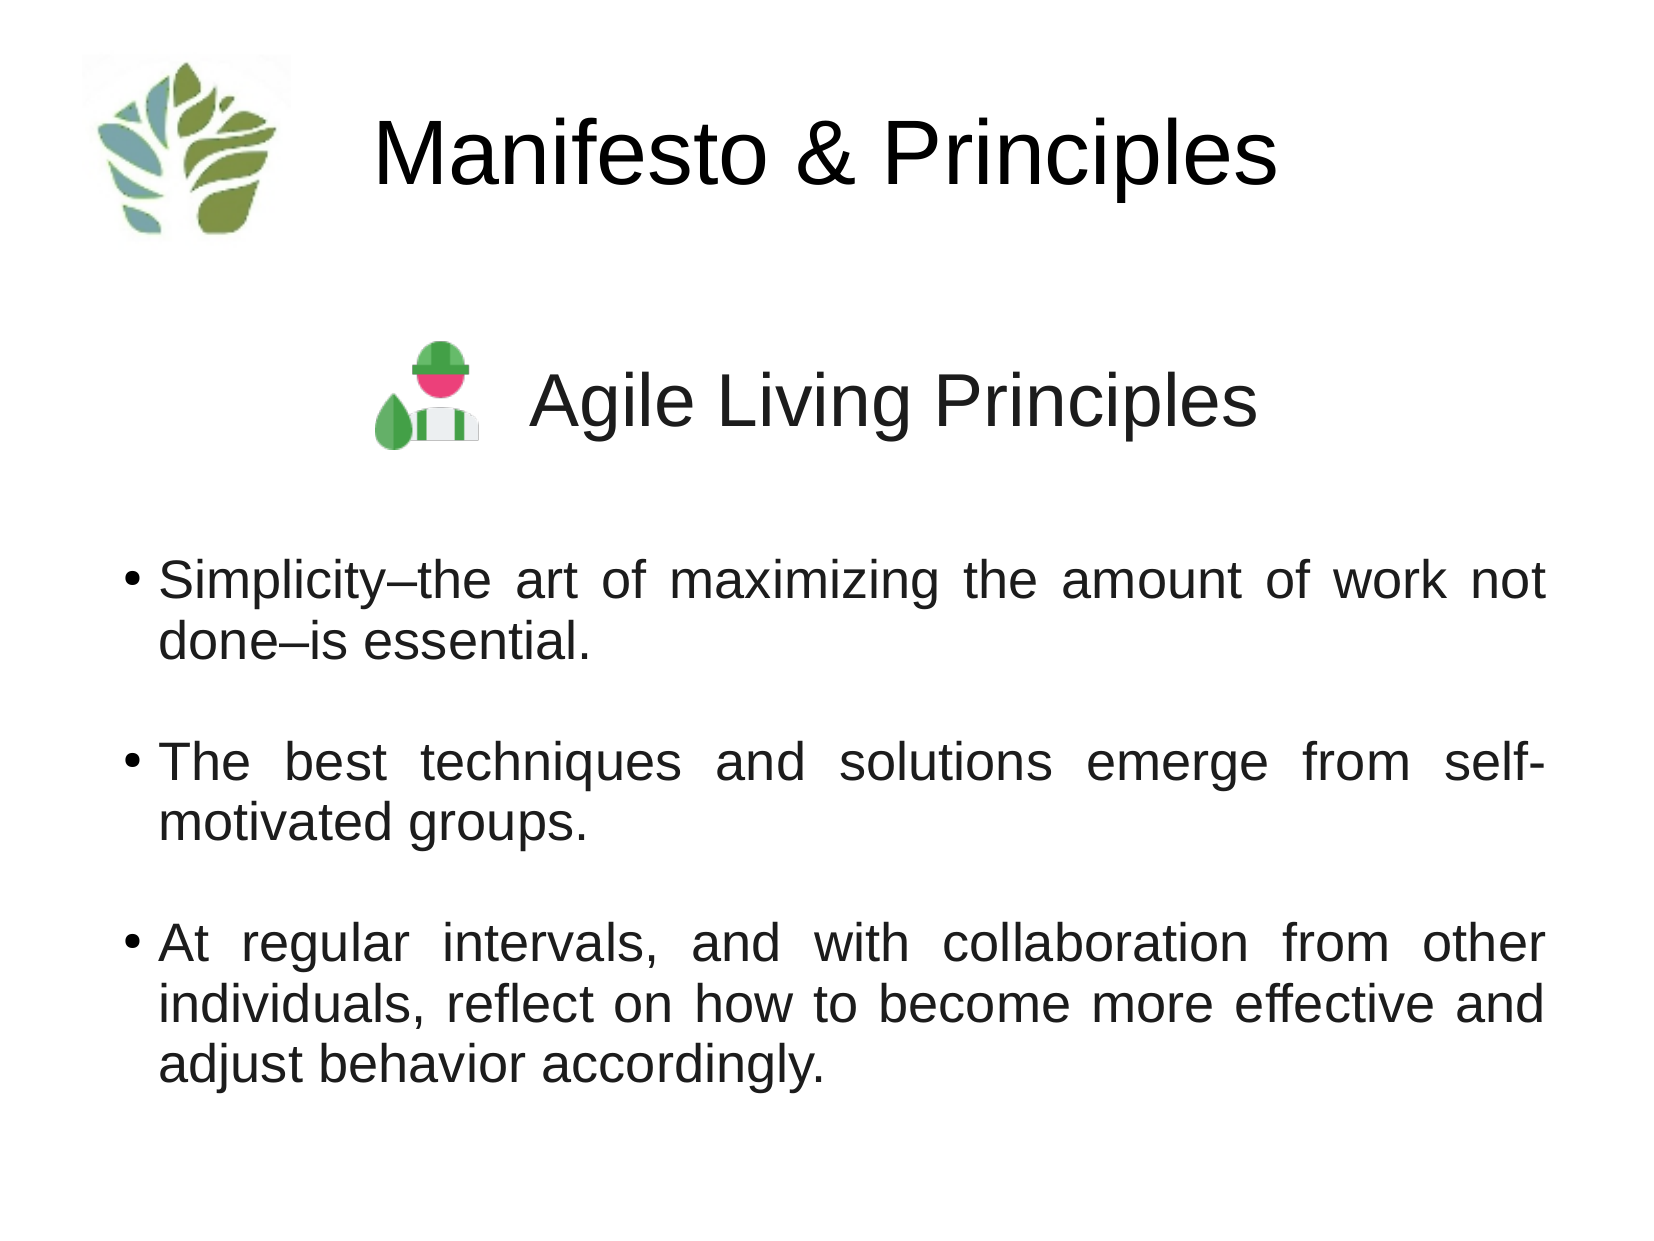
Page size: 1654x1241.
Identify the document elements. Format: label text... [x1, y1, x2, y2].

picture [375, 337, 488, 451]
text_box Simplicity–the art of maximizing the amount of work not done–is essential. The best techniques and solutions emerge from self-motivated groups. At regular intervals, and with collaboration from other individuals, reflect on how to become more effective and adjust behavior accordingly. [108, 542, 1564, 1102]
text_box Agile Living Principles [499, 351, 1291, 451]
picture [82, 49, 291, 258]
title Manifesto & Principles [291, 49, 1571, 257]
